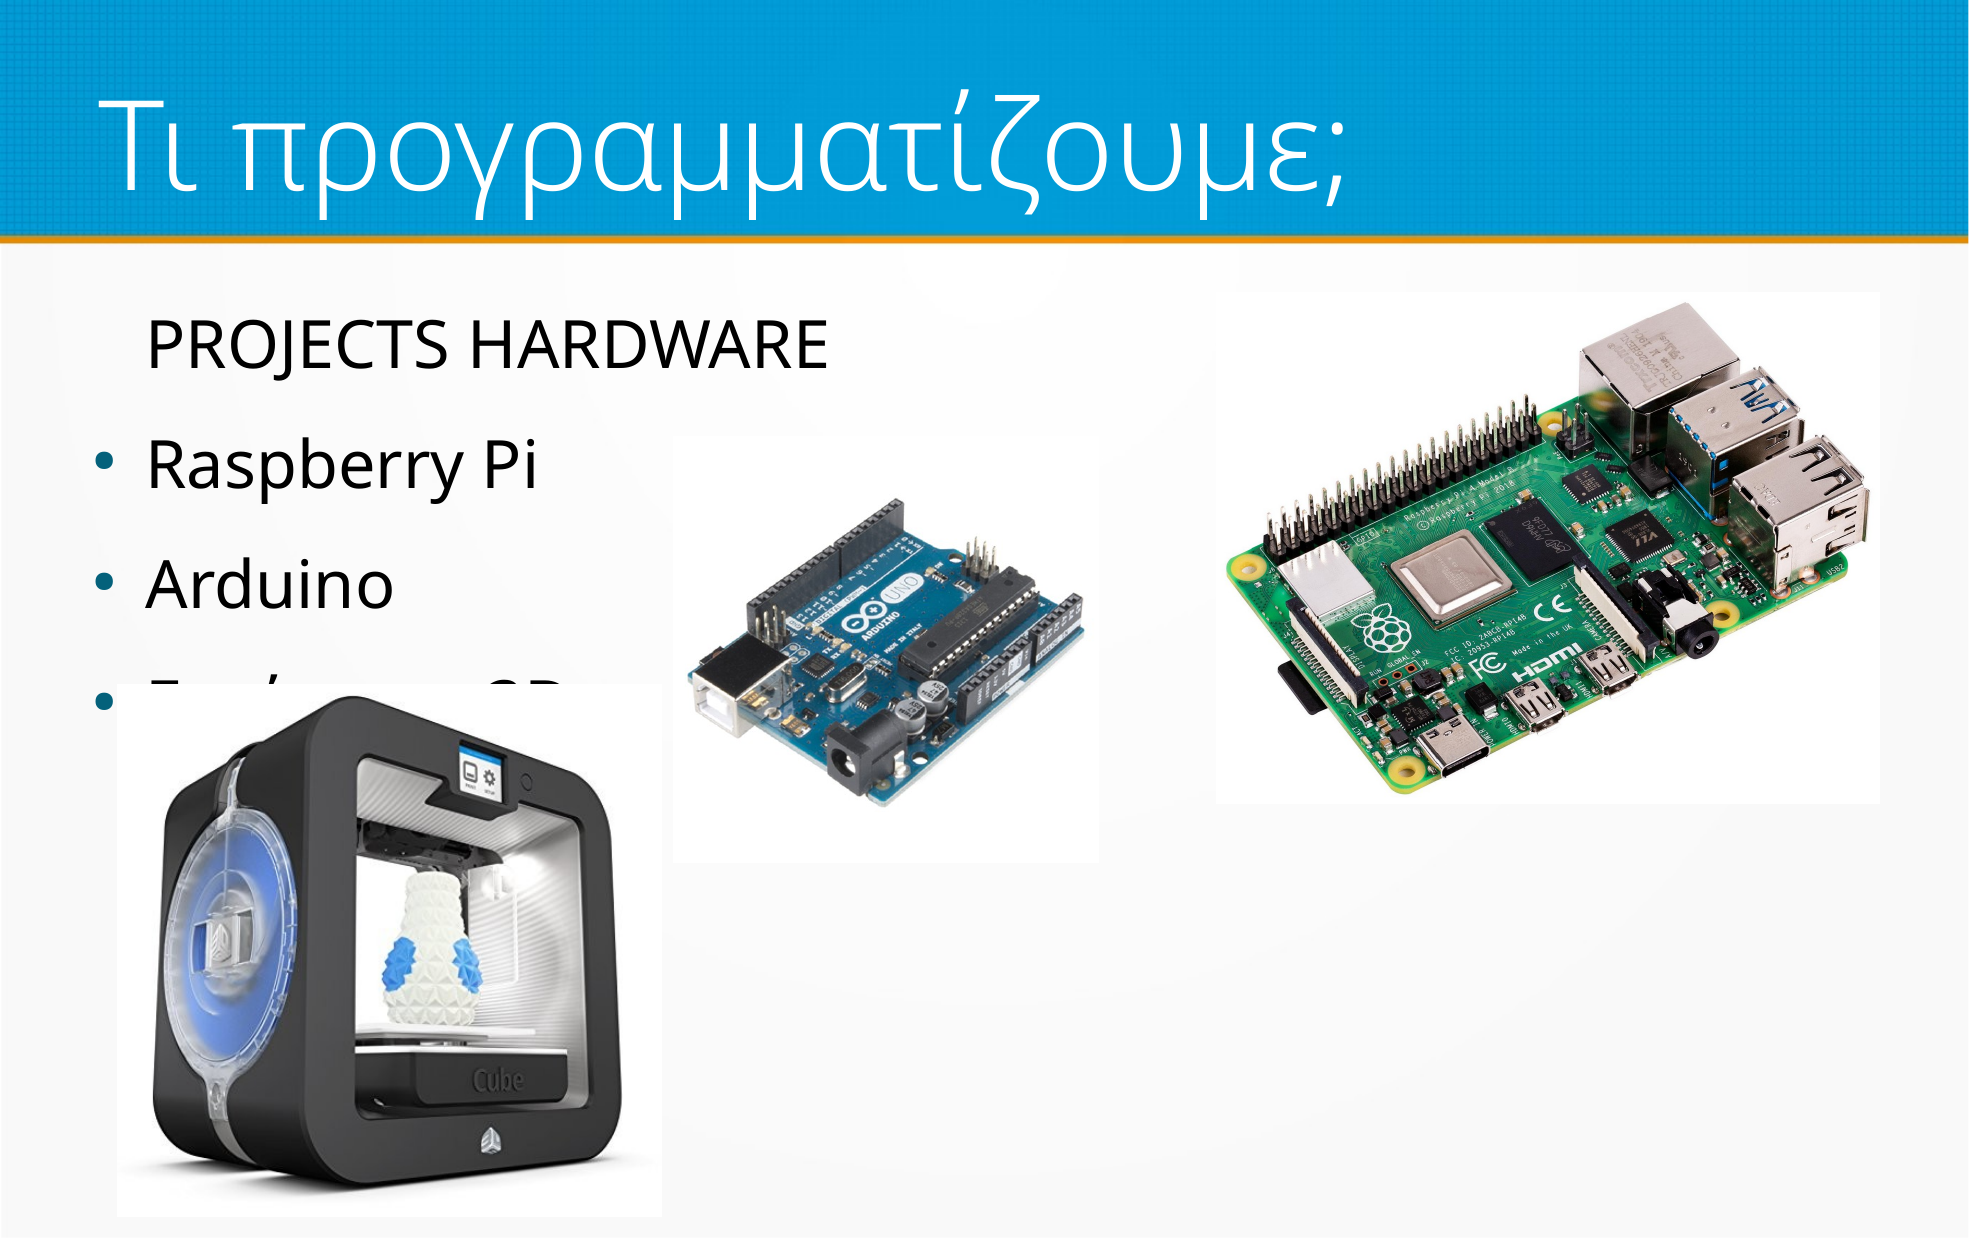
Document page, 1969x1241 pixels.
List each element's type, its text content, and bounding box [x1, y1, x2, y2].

picture [0, 233, 1969, 1241]
list PROJECTS HARDWARE Raspberry Pi Arduino Εκτύπωση 3D [74, 297, 1878, 1063]
title Τι προγραμματίζουμε; [98, 19, 1870, 227]
